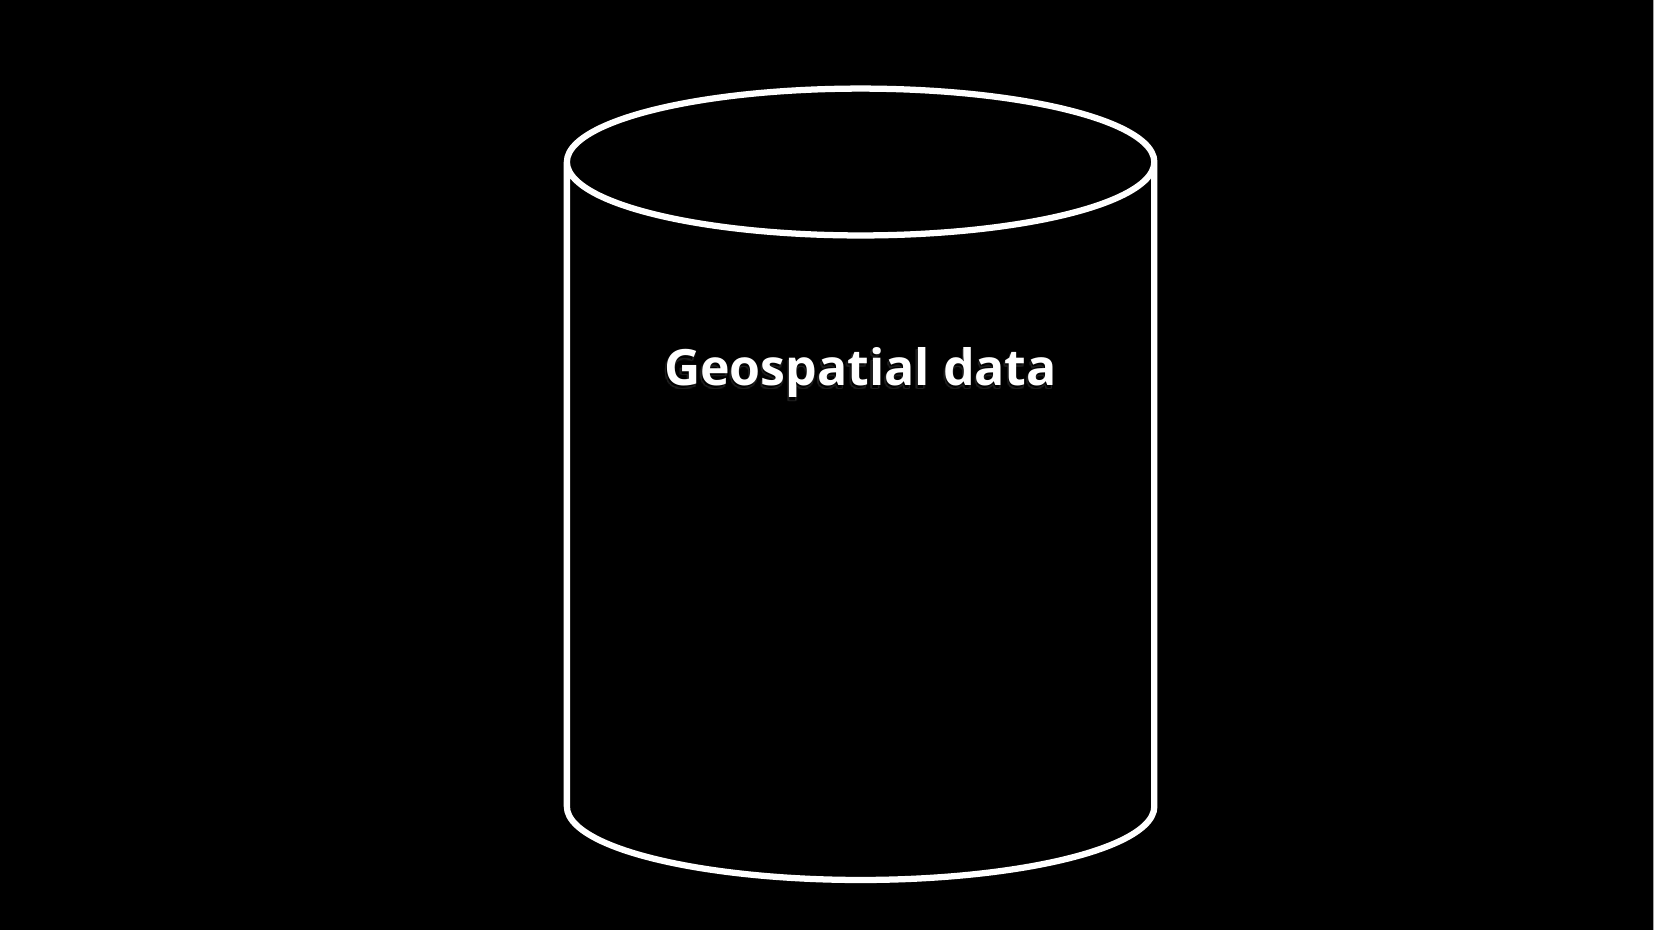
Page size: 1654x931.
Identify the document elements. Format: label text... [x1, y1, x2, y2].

text_box Geospatial data [566, 320, 1155, 584]
